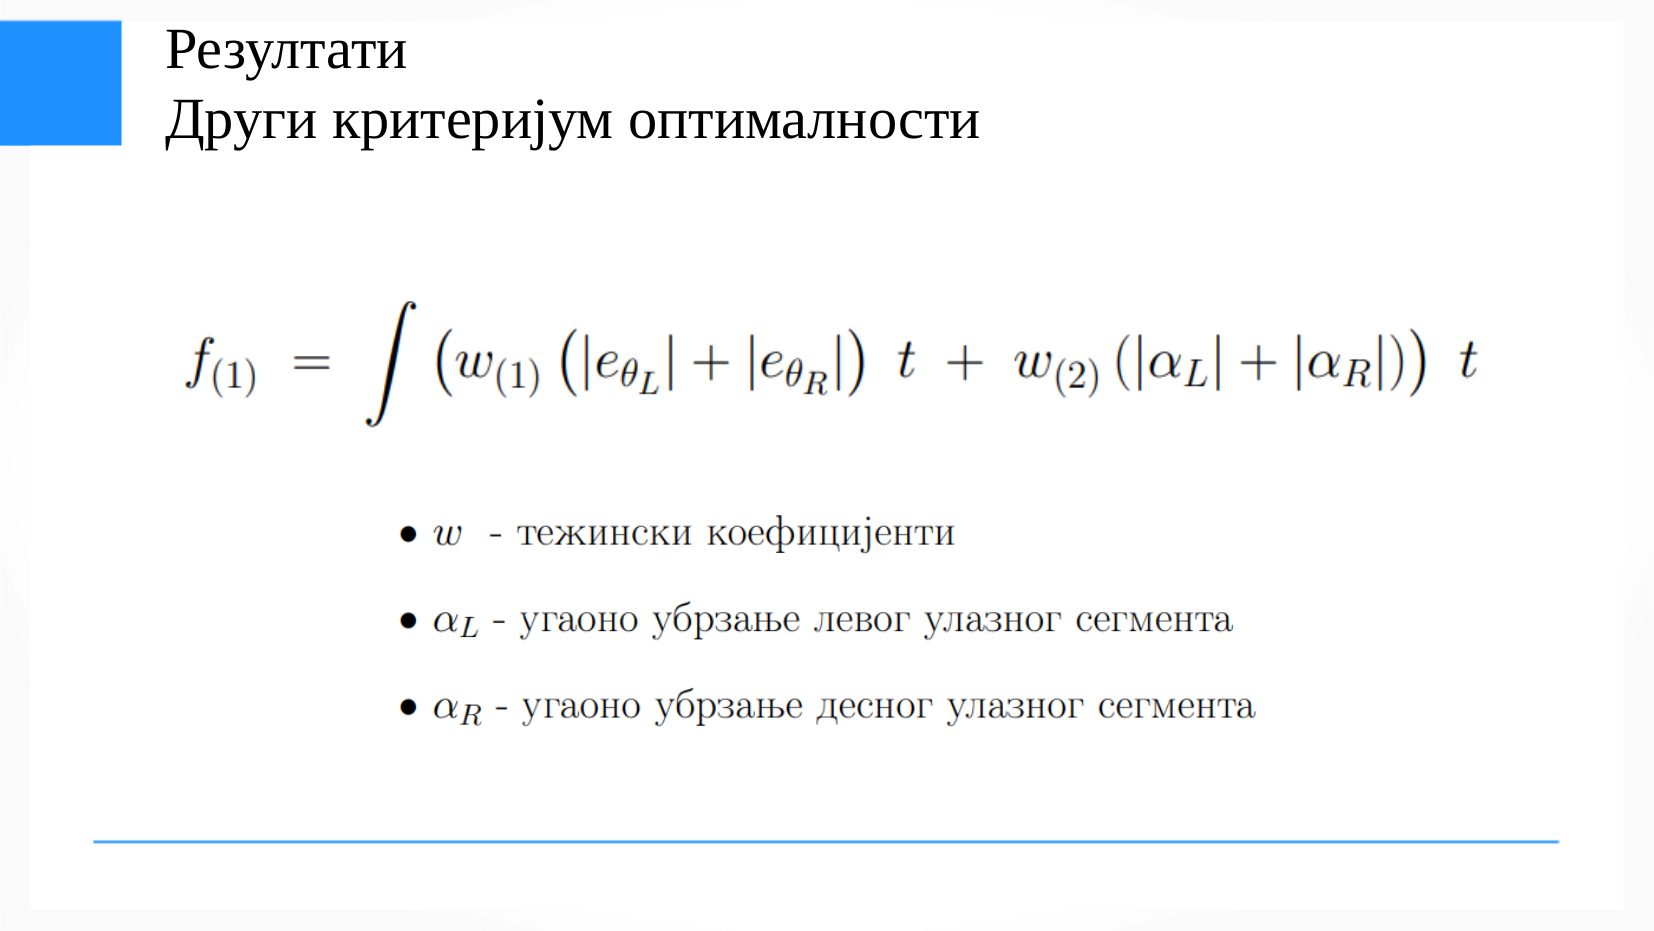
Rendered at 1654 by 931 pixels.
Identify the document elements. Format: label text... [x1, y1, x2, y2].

picture [0, 0, 1654, 931]
title Резултати Други критеријум оптималности [165, 10, 1004, 166]
